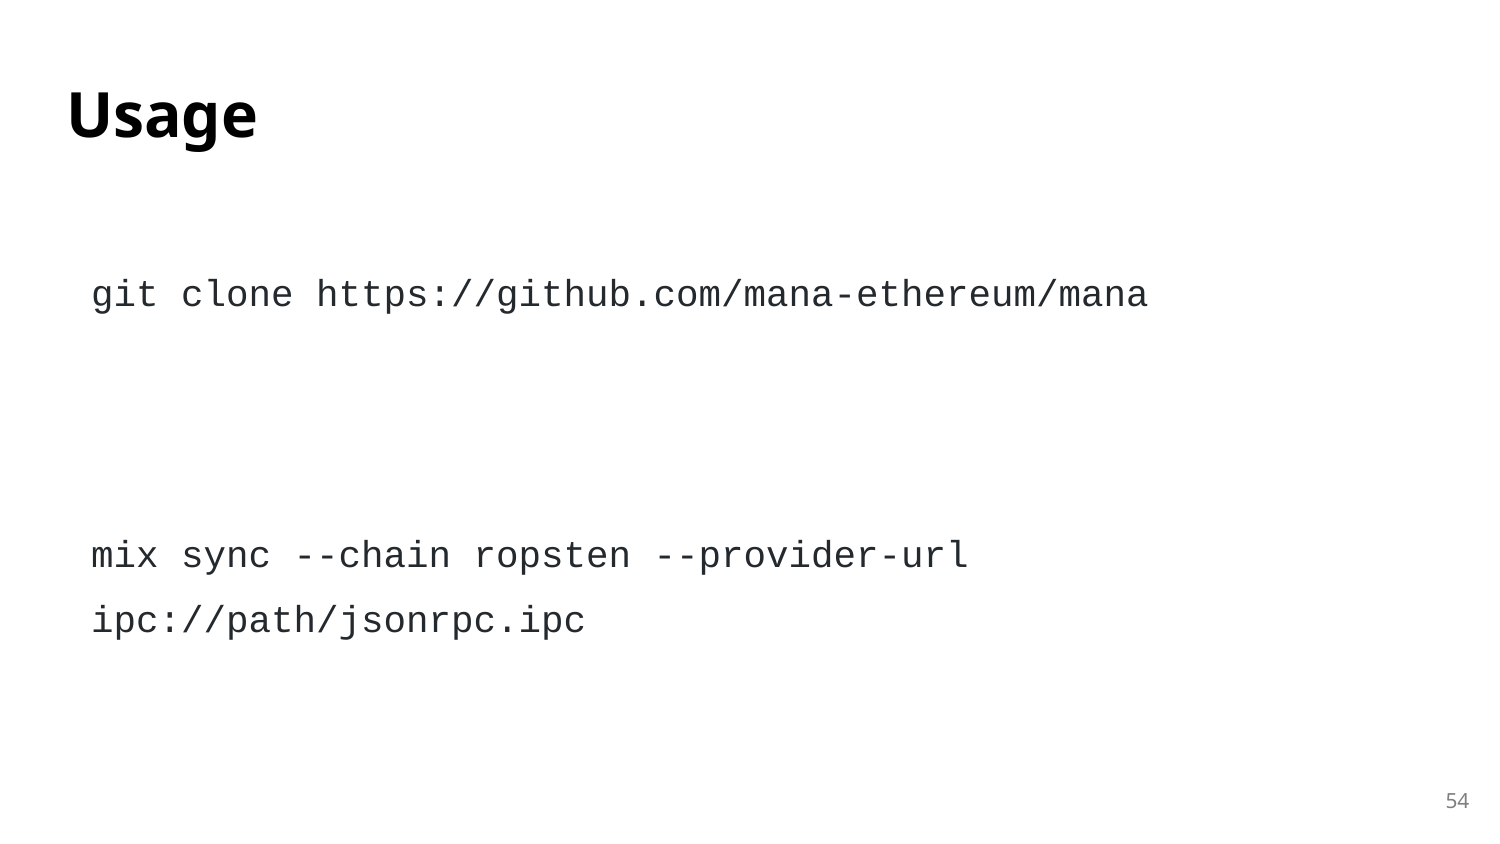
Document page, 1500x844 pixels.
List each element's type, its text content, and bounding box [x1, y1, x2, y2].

list git clone https://github.com/mana-ethereum/mana mix sync --chain ropsten --provider-url ipc://path/jsonrpc.ipc [51, 189, 1449, 750]
slide_number <number> [1394, 769, 1484, 834]
title Usage [51, 60, 1449, 163]
